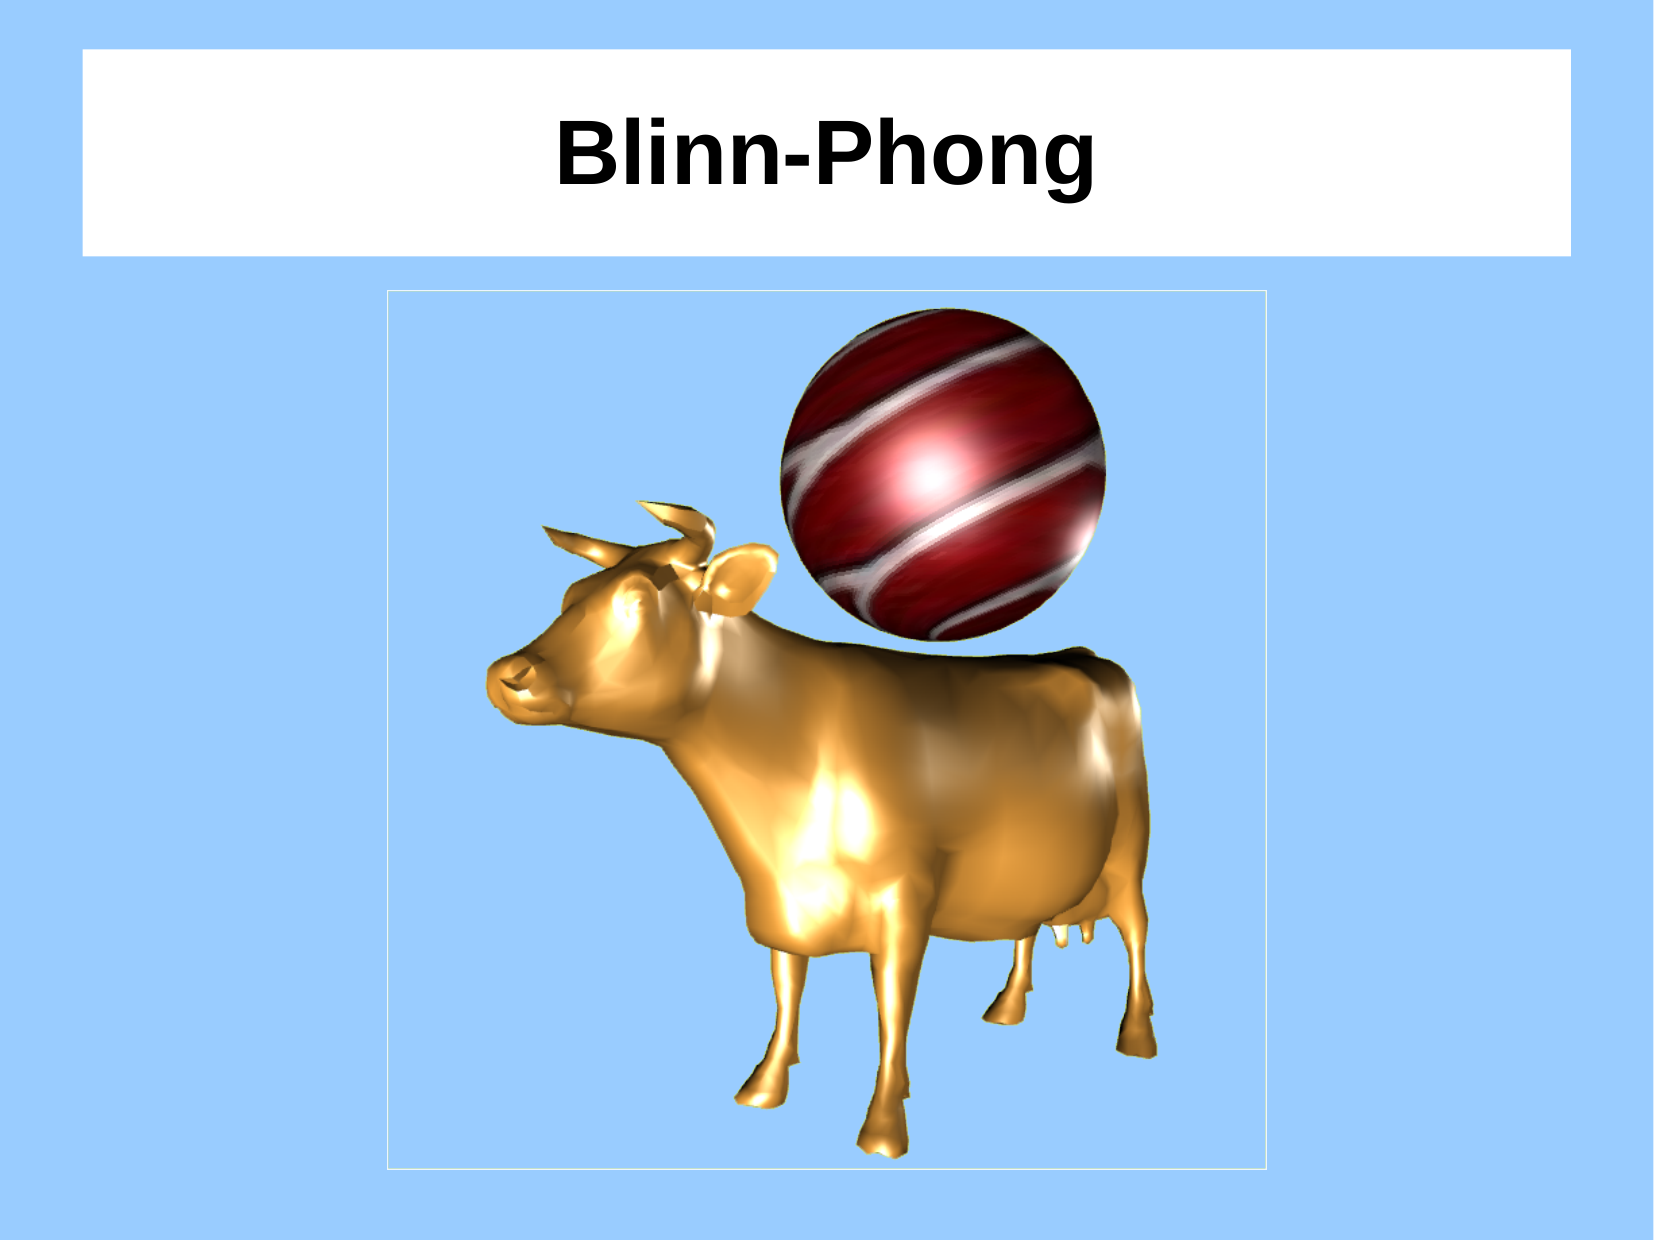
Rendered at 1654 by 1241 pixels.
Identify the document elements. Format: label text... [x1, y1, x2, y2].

title Blinn-Phong [82, 49, 1571, 257]
picture [387, 290, 1267, 1170]
